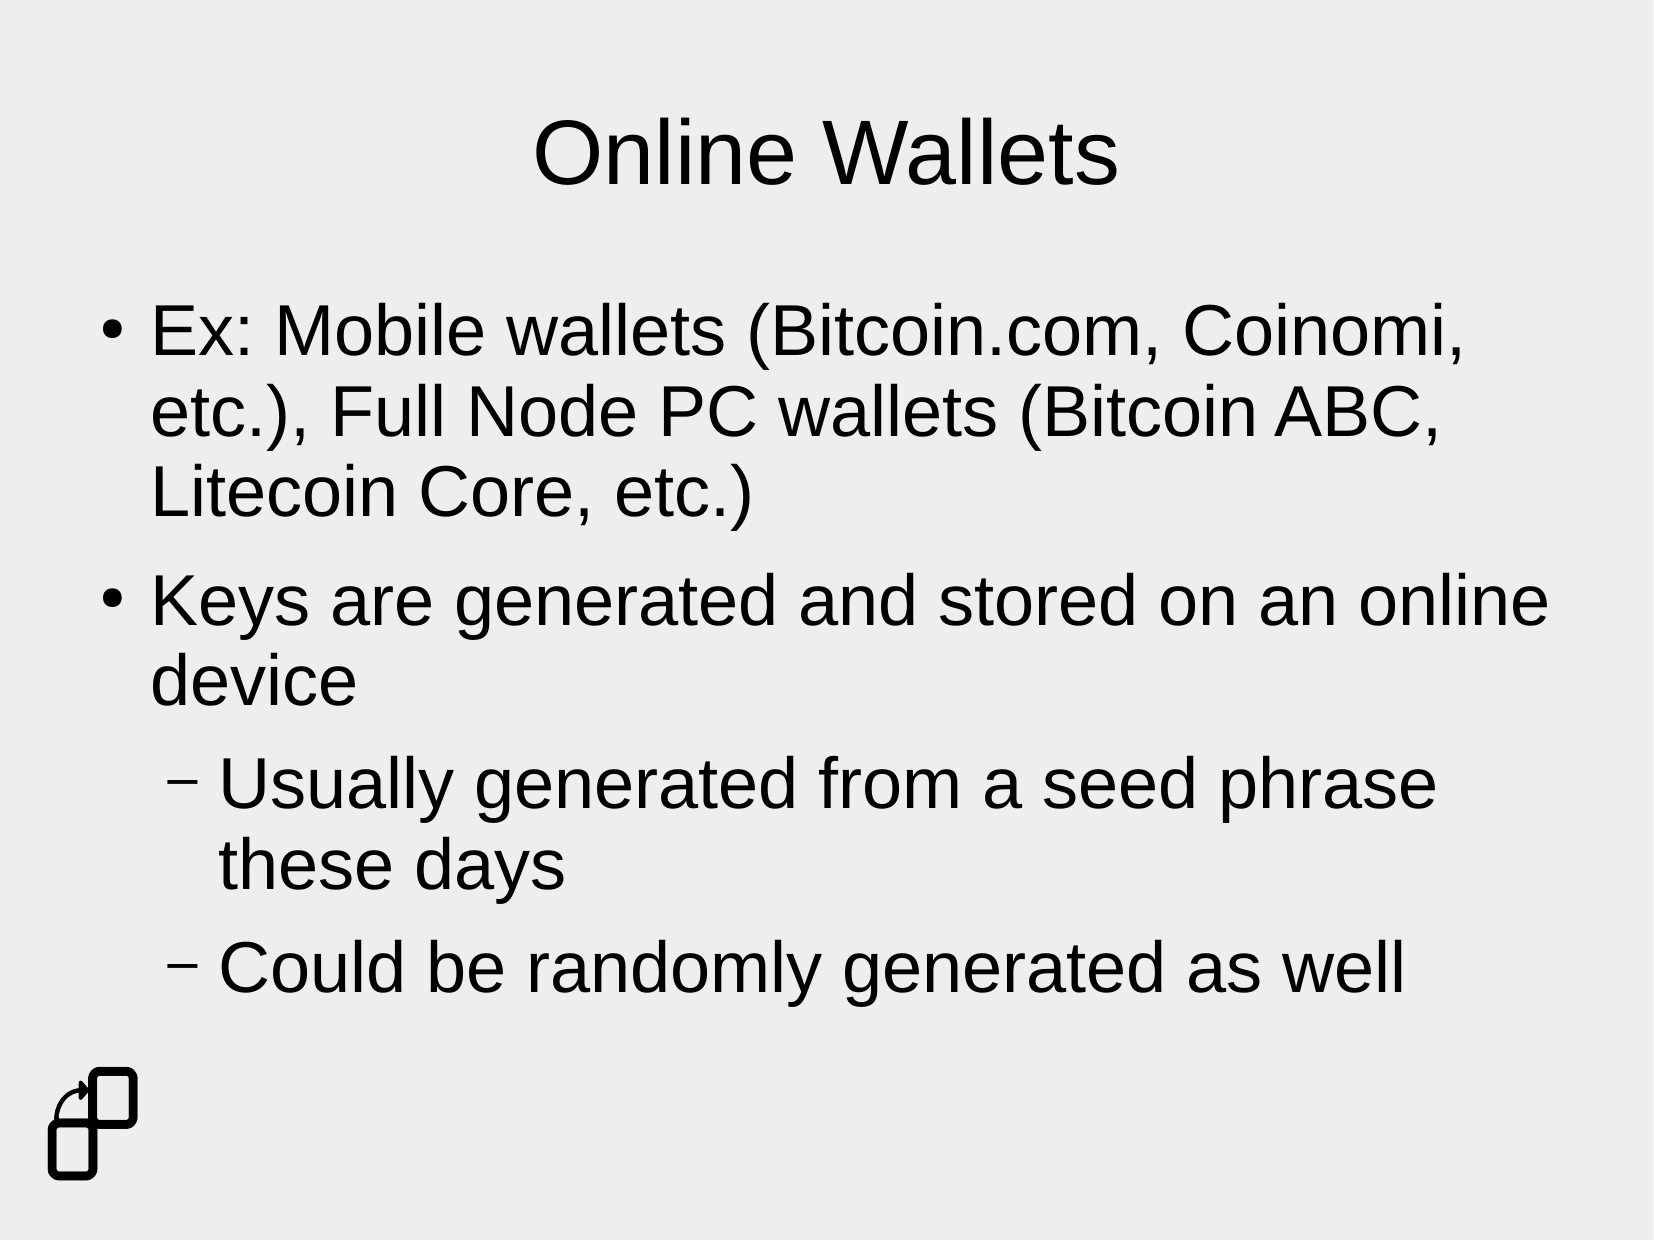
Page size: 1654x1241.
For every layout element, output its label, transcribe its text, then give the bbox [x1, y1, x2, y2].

title Online Wallets [82, 49, 1571, 257]
picture [30, 1062, 153, 1186]
list Ex: Mobile wallets (Bitcoin.com, Coinomi, etc.), Full Node PC wallets (Bitcoin ABC, Litecoin Core, etc.) Keys are generated and stored on an online device Usually generated from a seed phrase these days Could be randomly generated as well [82, 290, 1571, 1010]
